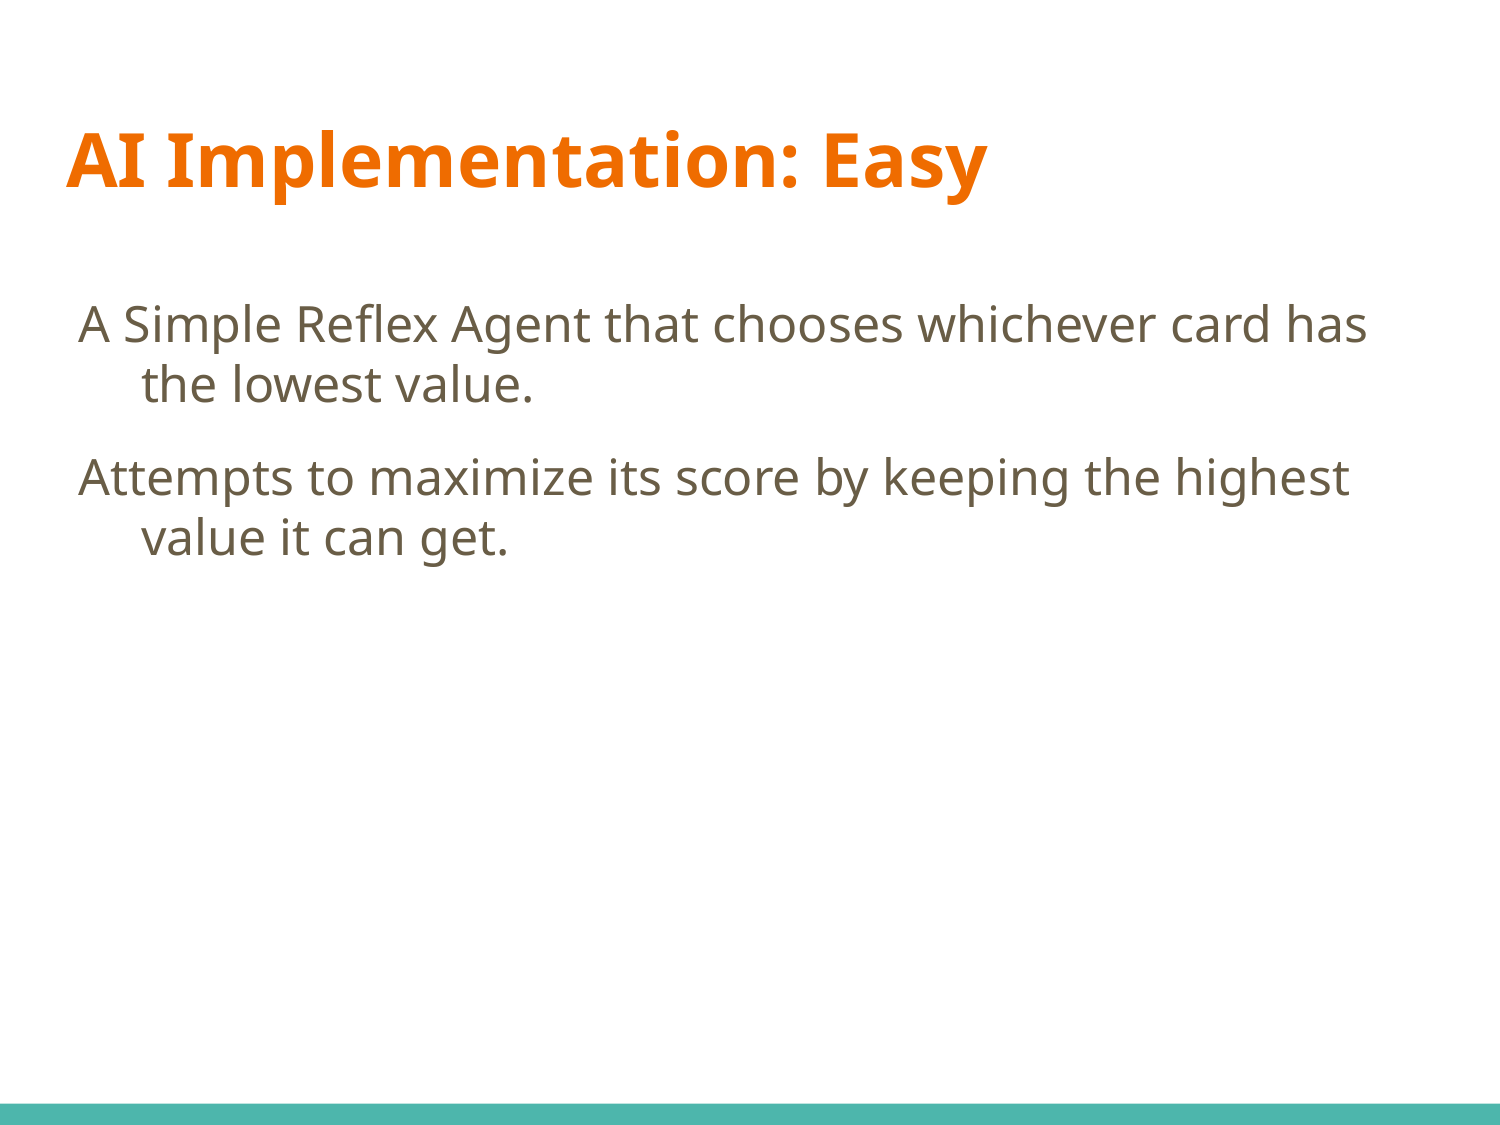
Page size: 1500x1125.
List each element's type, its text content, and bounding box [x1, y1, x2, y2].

title AI Implementation: Easy [51, 97, 1449, 252]
list A Simple Reflex Agent that chooses whichever card has the lowest value. Attempts to maximize its score by keeping the highest value it can get. [51, 276, 1449, 1000]
